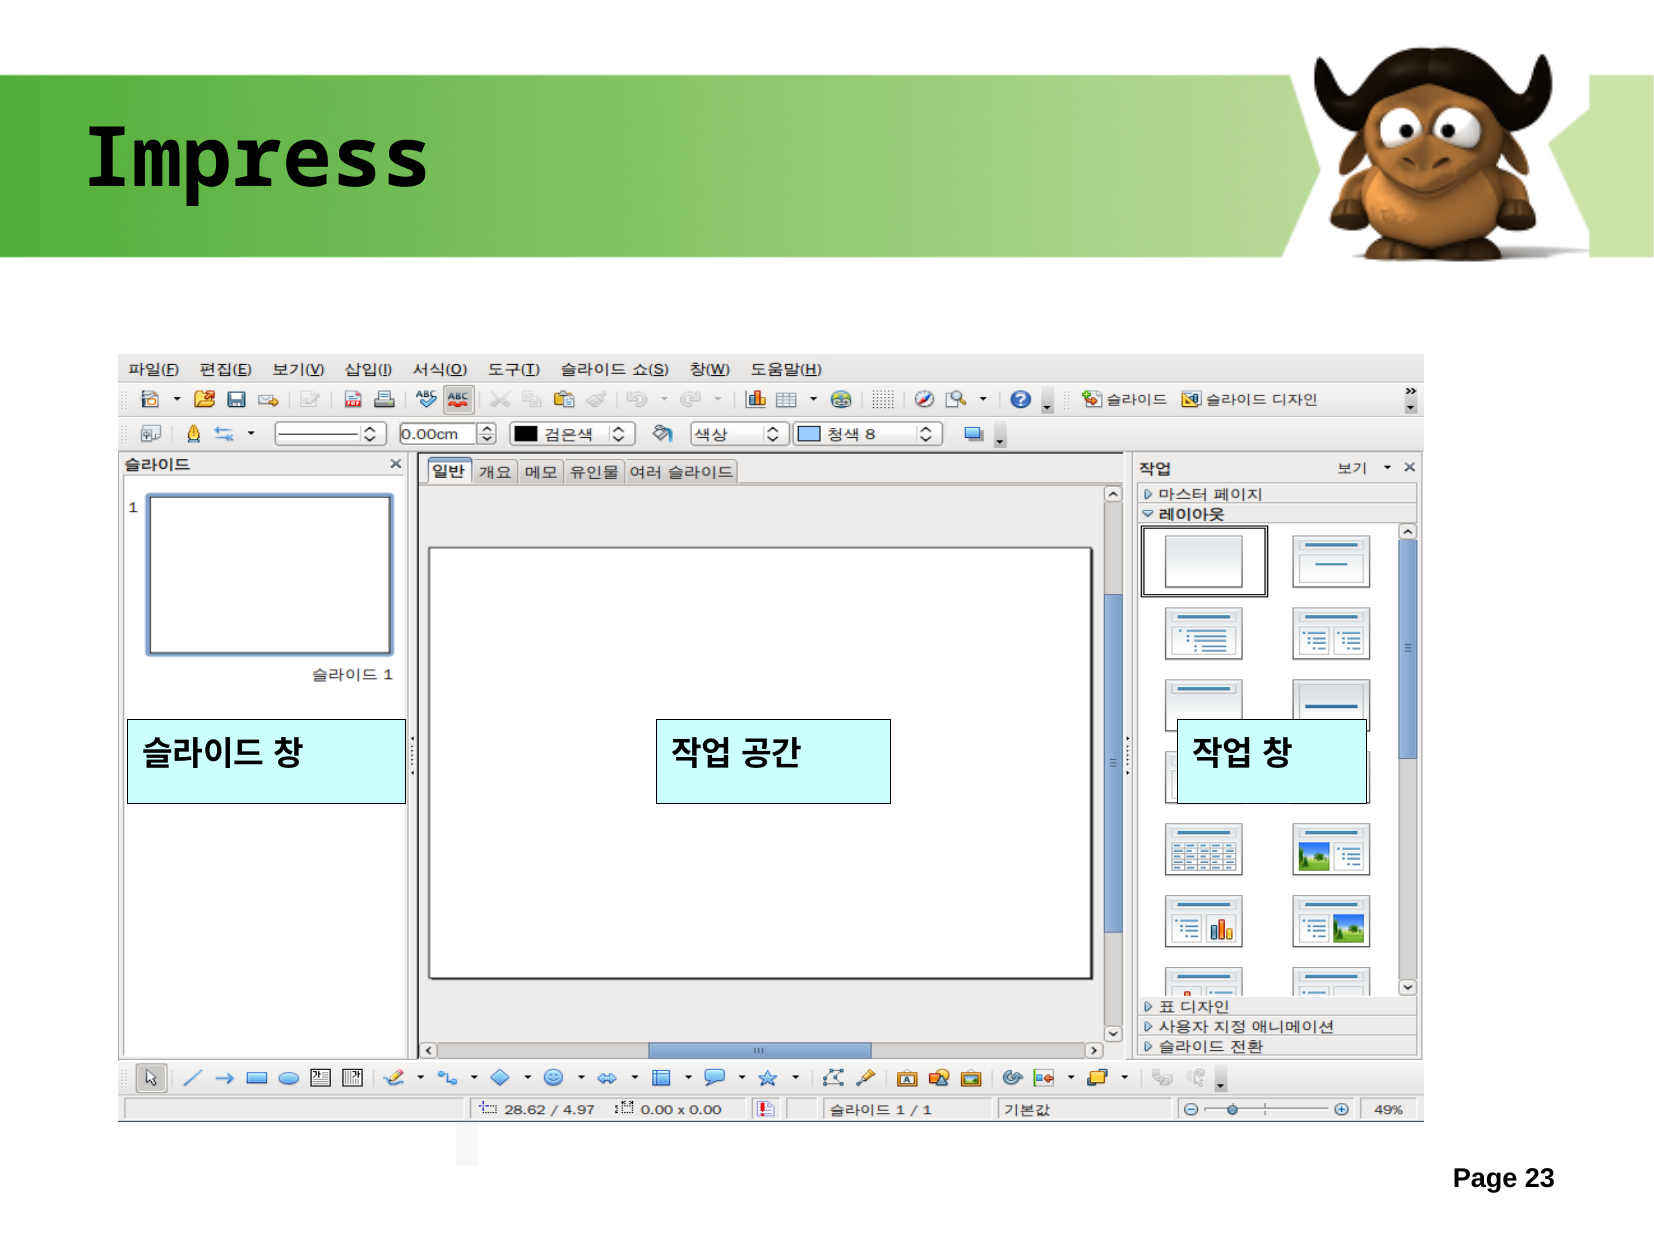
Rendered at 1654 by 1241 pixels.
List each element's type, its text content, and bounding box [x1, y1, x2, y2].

text_box 슬라이드 창 [127, 719, 406, 804]
text_box 작업 공간 [656, 719, 891, 804]
text_box 작업 창 [1177, 719, 1367, 804]
picture [0, 0, 1654, 1241]
title Impress [82, 49, 1571, 257]
